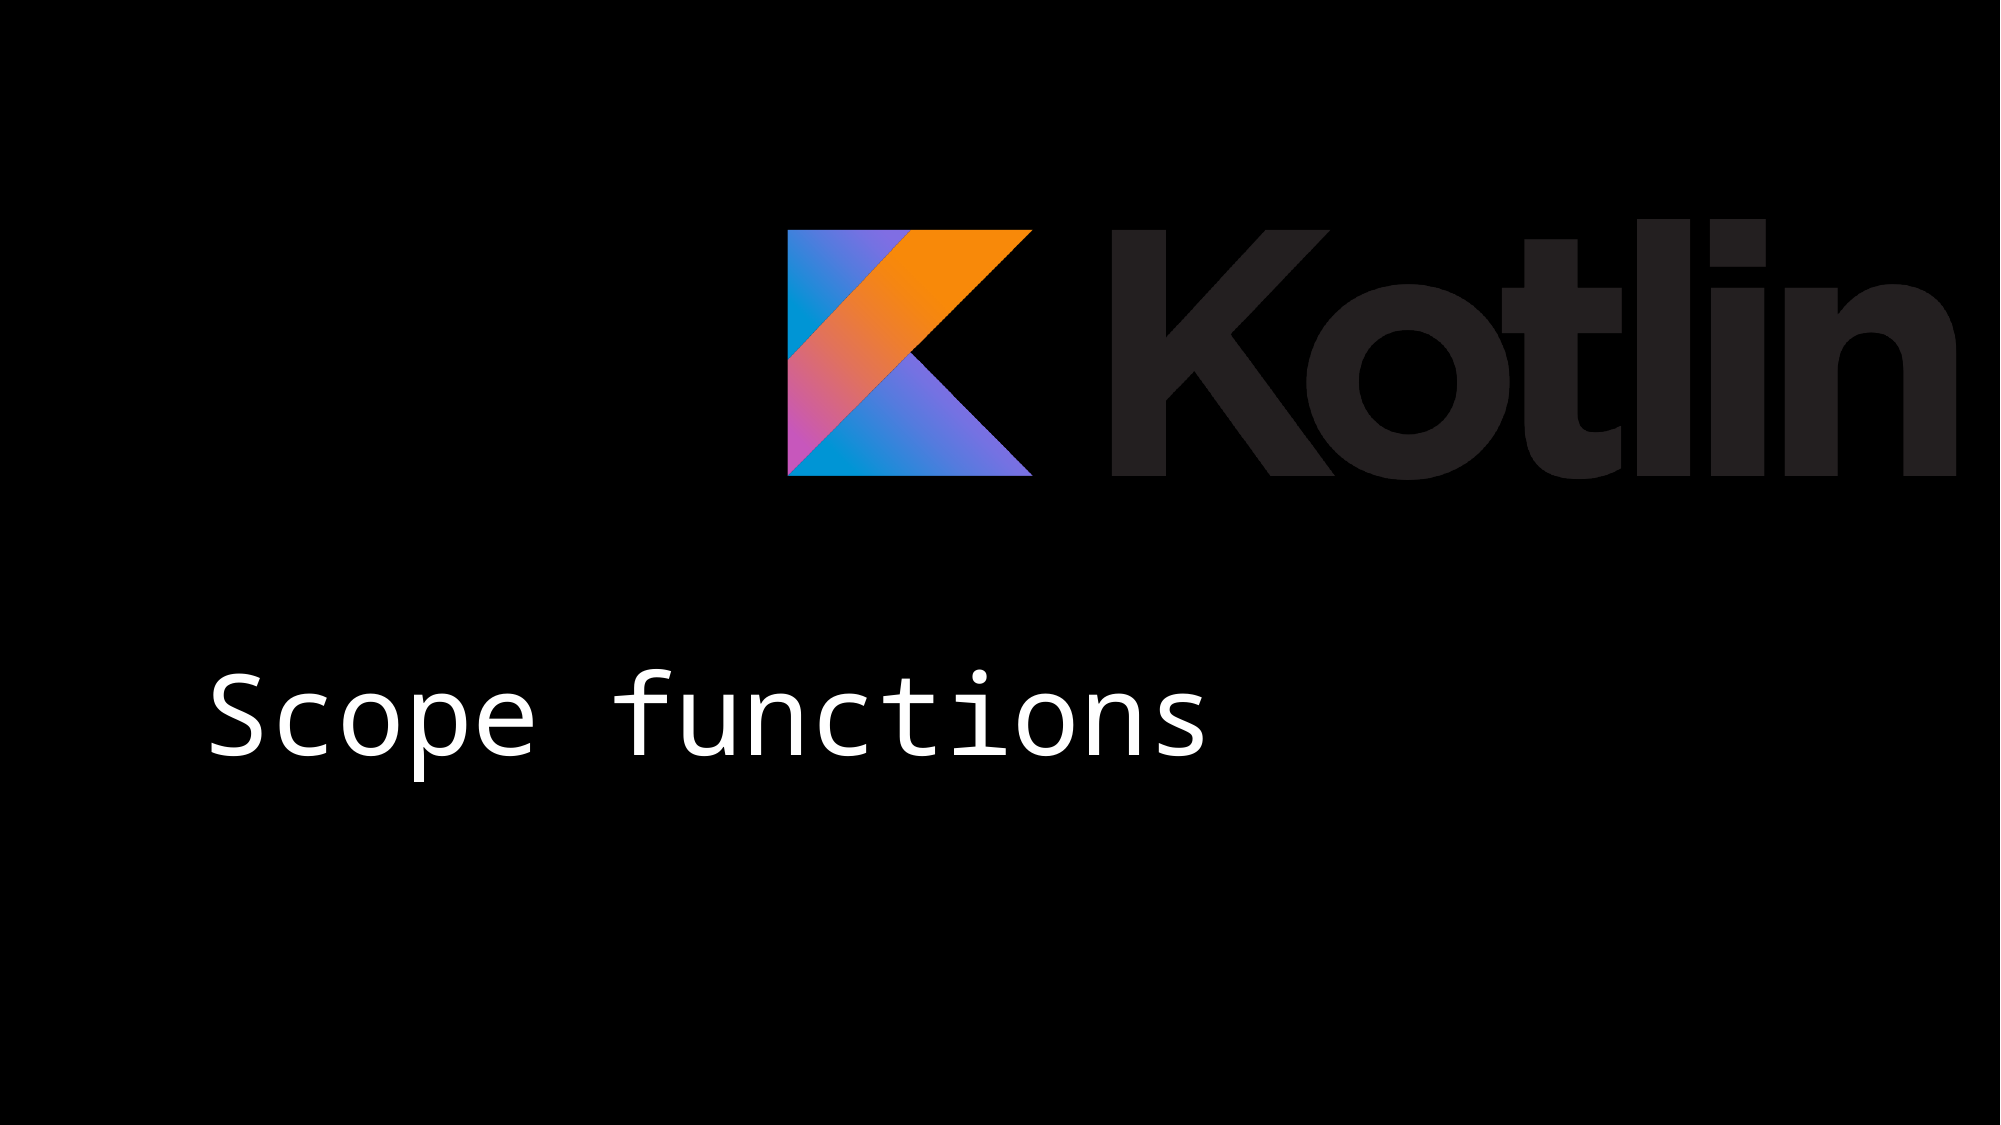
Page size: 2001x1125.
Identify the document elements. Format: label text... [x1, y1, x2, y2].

picture [787, 219, 1957, 480]
title Scope functions [187, 337, 1813, 788]
